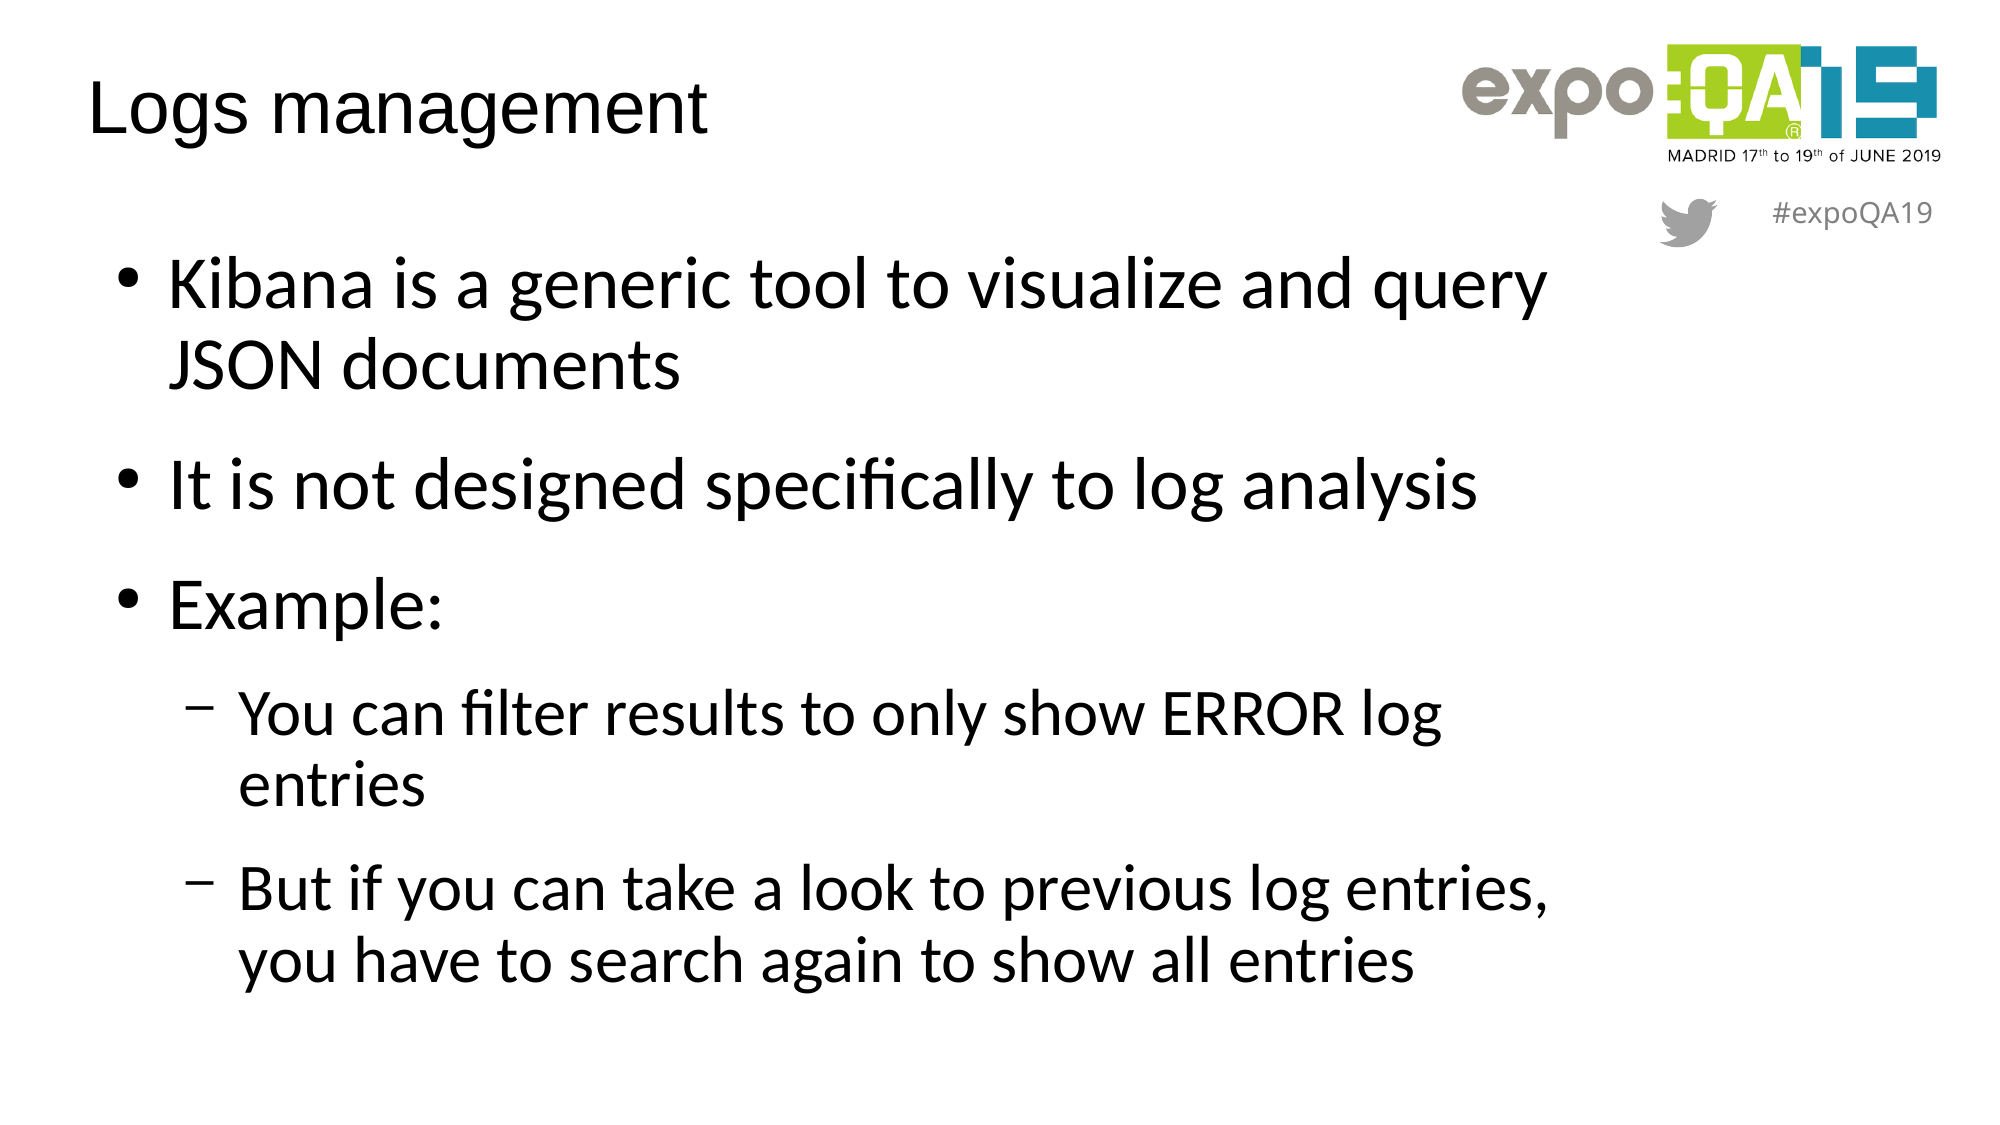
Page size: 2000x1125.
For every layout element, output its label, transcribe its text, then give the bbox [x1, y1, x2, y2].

list Kibana is a generic tool to visualize and query JSON documents It is not designed specifically to log analysis Example: You can filter results to only show ERROR log entries But if you can take a look to previous log entries, you have to search again to show all entries [82, 236, 1571, 1087]
title Logs management [72, 54, 1277, 164]
picture [1659, 193, 1718, 253]
picture [1429, 37, 1948, 165]
